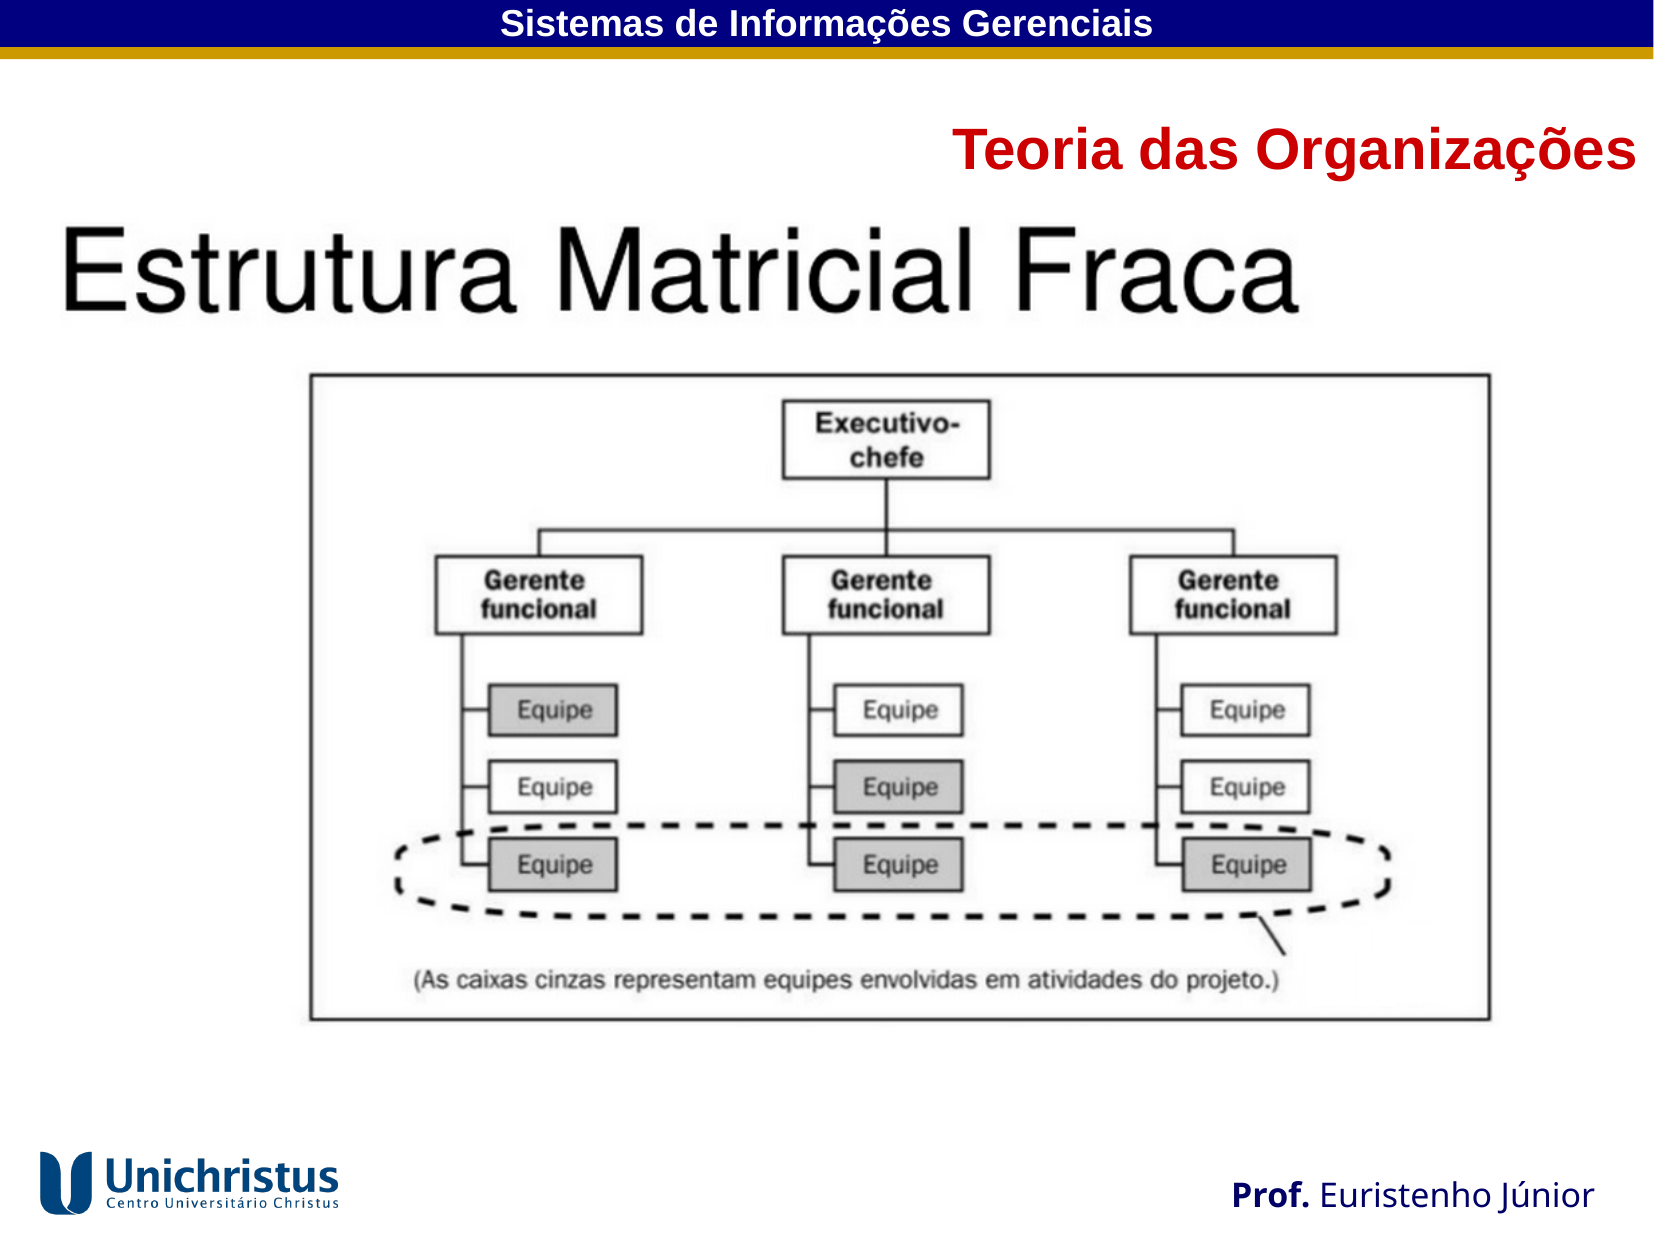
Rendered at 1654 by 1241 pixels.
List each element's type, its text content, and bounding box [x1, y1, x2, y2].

text_box Prof. Euristenho Júnior [1216, 1163, 1654, 1224]
text_box [0, 47, 1654, 60]
picture [60, 216, 1501, 1028]
text_box Sistemas de Informações Gerenciais [0, 0, 1654, 47]
text_box Teoria das Organizações [937, 109, 1654, 189]
picture [35, 1148, 343, 1217]
